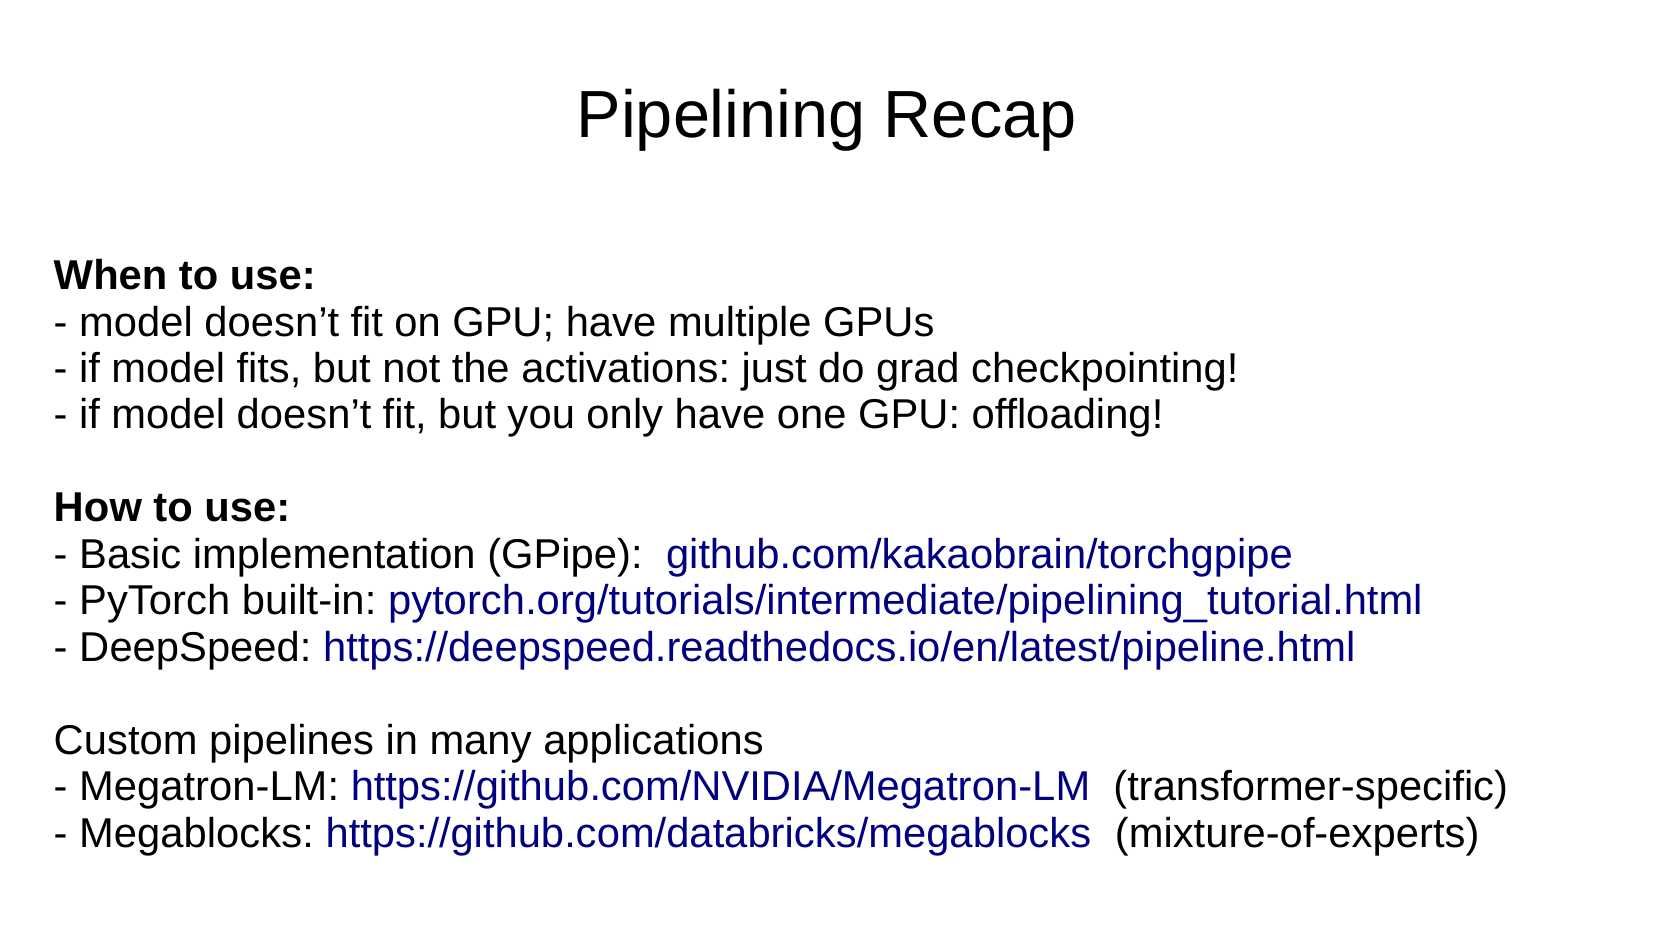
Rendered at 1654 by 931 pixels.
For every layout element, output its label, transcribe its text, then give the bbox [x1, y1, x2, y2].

text_box When to use: - model doesn’t fit on GPU; have multiple GPUs - if model fits, but not the activations: just do grad checkpointing! - if model doesn’t fit, but you only have one GPU: offloading! How to use: - Basic implementation (GPipe): github.com/kakaobrain/torchgpipe - PyTorch built-in: pytorch.org/tutorials/intermediate/pipelining_tutorial.html - DeepSpeed: https://deepspeed.readthedocs.io/en/latest/pipeline.html Custom pipelines in many applications - Megatron-LM: https://github.com/NVIDIA/Megatron-LM (transformer-specific) - Megablocks: https://github.com/databricks/megablocks (mixture-of-experts) [39, 244, 1654, 864]
title Pipelining Recap [82, 37, 1571, 193]
